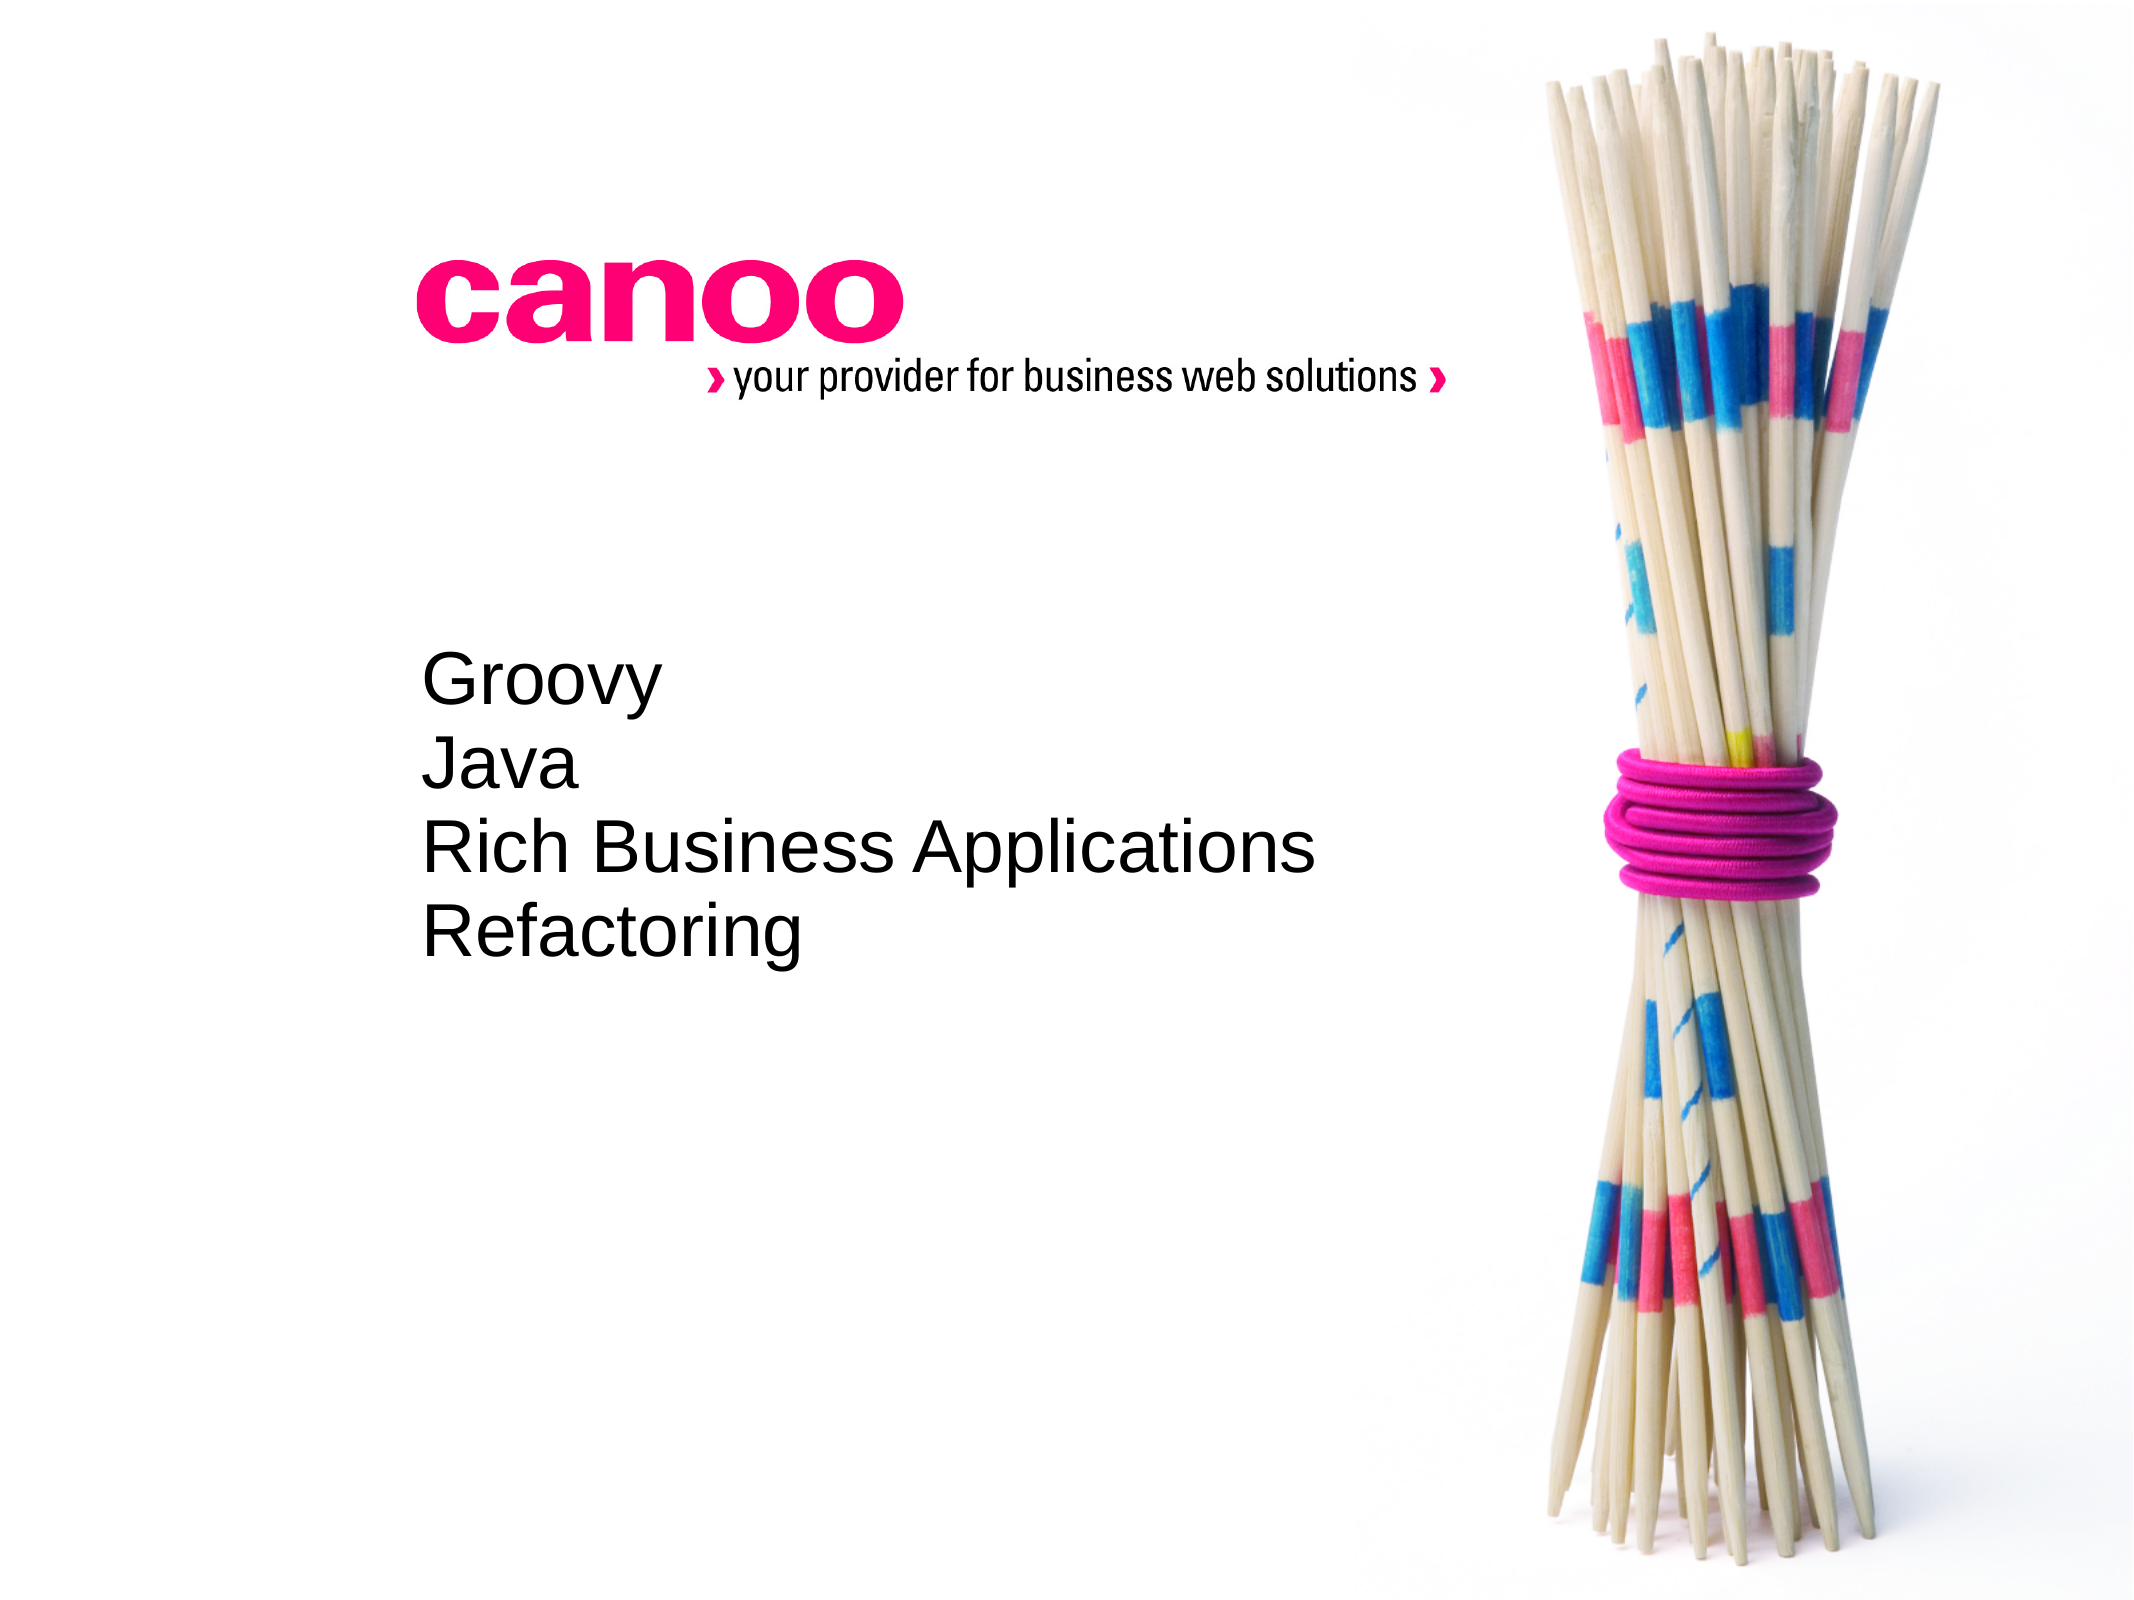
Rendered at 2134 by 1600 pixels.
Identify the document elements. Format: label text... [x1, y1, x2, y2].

text_box Groovy Java Rich Business Applications Refactoring [421, 373, 1986, 1395]
picture [416, 4, 2134, 1600]
